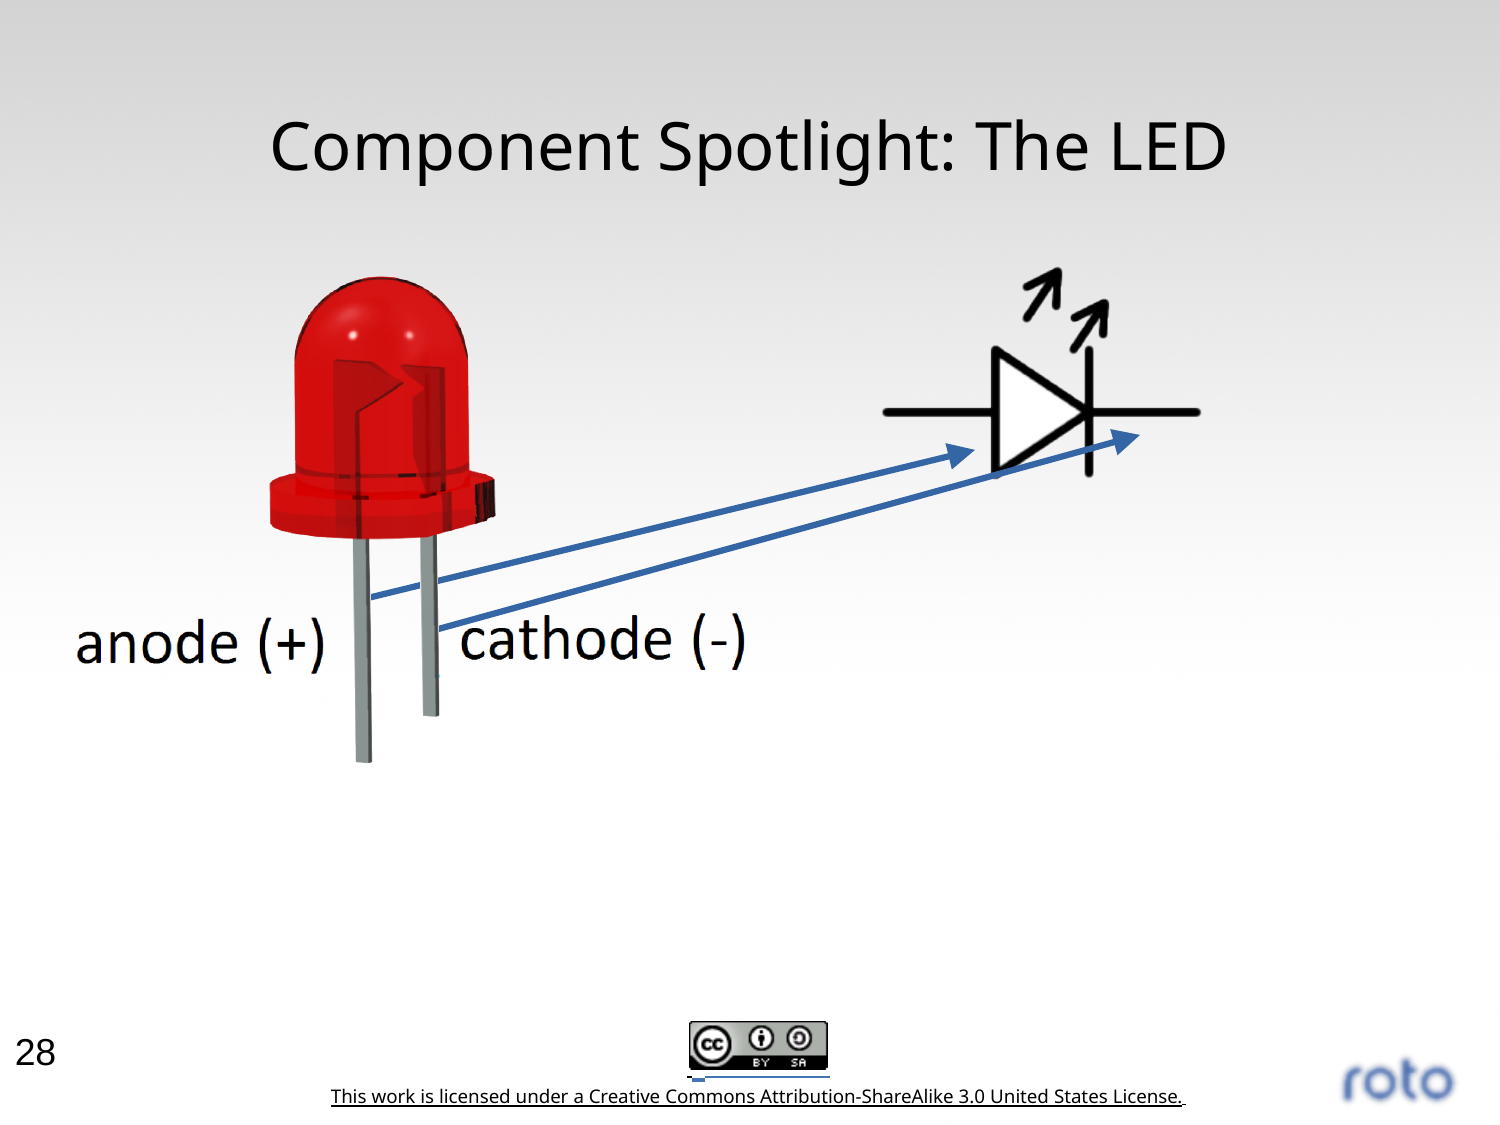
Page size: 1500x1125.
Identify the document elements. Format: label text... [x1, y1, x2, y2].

title Component Spotlight: The LED [112, 49, 1388, 238]
picture [0, 0, 1500, 1125]
